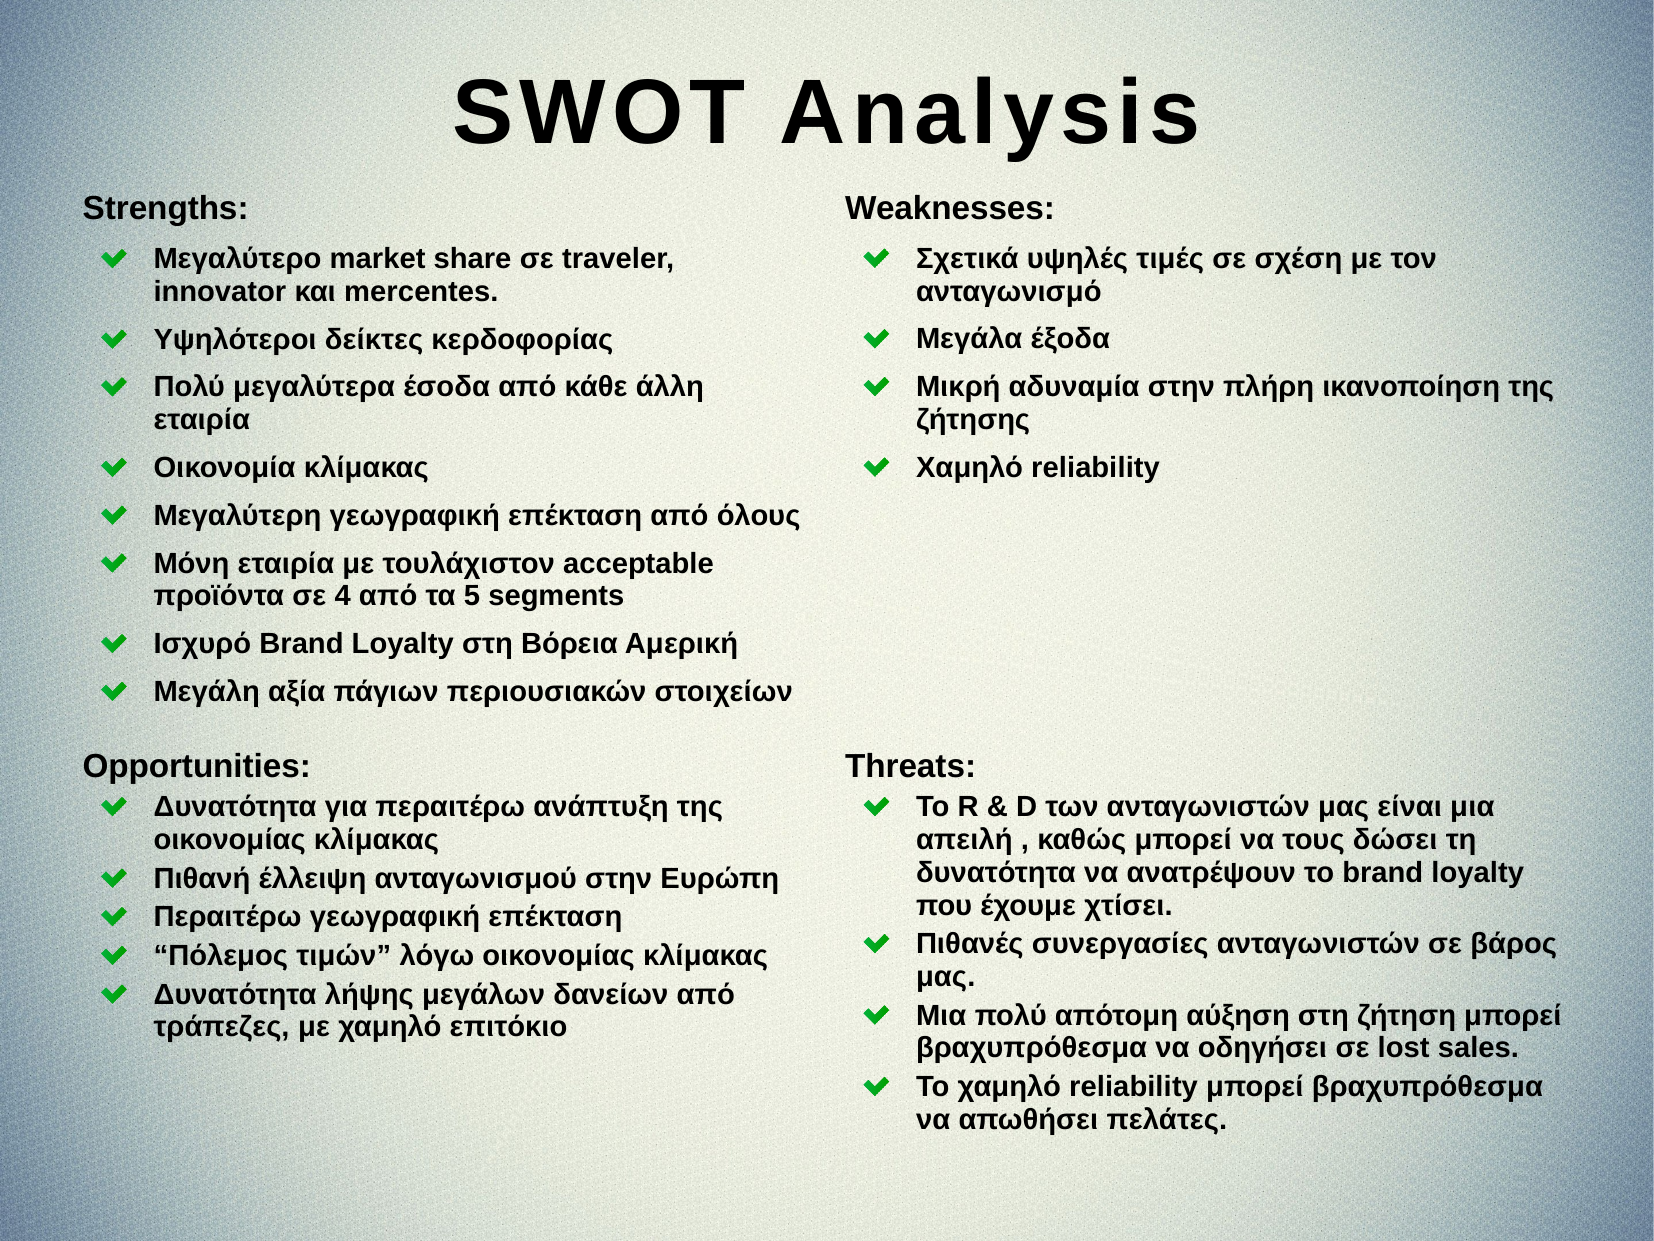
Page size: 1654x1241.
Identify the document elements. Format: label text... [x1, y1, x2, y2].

picture [0, 0, 1654, 1241]
list Opportunities: Δυνατότητα για περαιτέρω ανάπτυξη της οικονομίας κλίμακας Πιθανή έλλειψη ανταγωνισμού στην Ευρώπη Περαιτέρω γεωγραφική επέκταση “Πόλεμος τιμών” λόγω οικονομίας κλίμακας Δυνατότητα λήψης μεγάλων δανείων από τράπεζες, με χαμηλό επιτόκιο [82, 747, 809, 1138]
list Strengths: Μεγαλύτερο market share σε traveler, innovator και mercentes. Υψηλότεροι δείκτες κερδοφορίας Πολύ μεγαλύτερα έσοδα από κάθε άλλη εταιρία Οικονομία κλίμακας Μεγαλύτερη γεωγραφική επέκταση από όλους Μόνη εταιρία με τουλάχιστον acceptable προϊόντα σε 4 από τα 5 segments Ισχυρό Brand Loyalty στη Βόρεια Αμερική Μεγάλη αξία πάγιων περιουσιακών στοιχείων [82, 190, 809, 717]
title SWOT Analysis [82, 8, 1571, 216]
list Threats: To R & D των ανταγωνιστών μας είναι μια απειλή , καθώς μπορεί να τους δώσει τη δυνατότητα να ανατρέψουν το brand loyalty που έχουμε χτίσει. Πιθανές συνεργασίες ανταγωνιστών σε βάρος μας. Μια πολύ απότομη αύξηση στη ζήτηση μπορεί βραχυπρόθεσμα να οδηγήσει σε lost sales. Το χαμηλό reliability μπορεί βραχυπρόθεσμα να απωθήσει πελάτες. [845, 747, 1572, 1145]
list Weaknesses: Σχετικά υψηλές τιμές σε σχέση με τον ανταγωνισμό Μεγάλα έξοδα Μικρή αδυναμία στην πλήρη ικανοποίηση της ζήτησης Χαμηλό reliability [845, 189, 1572, 581]
